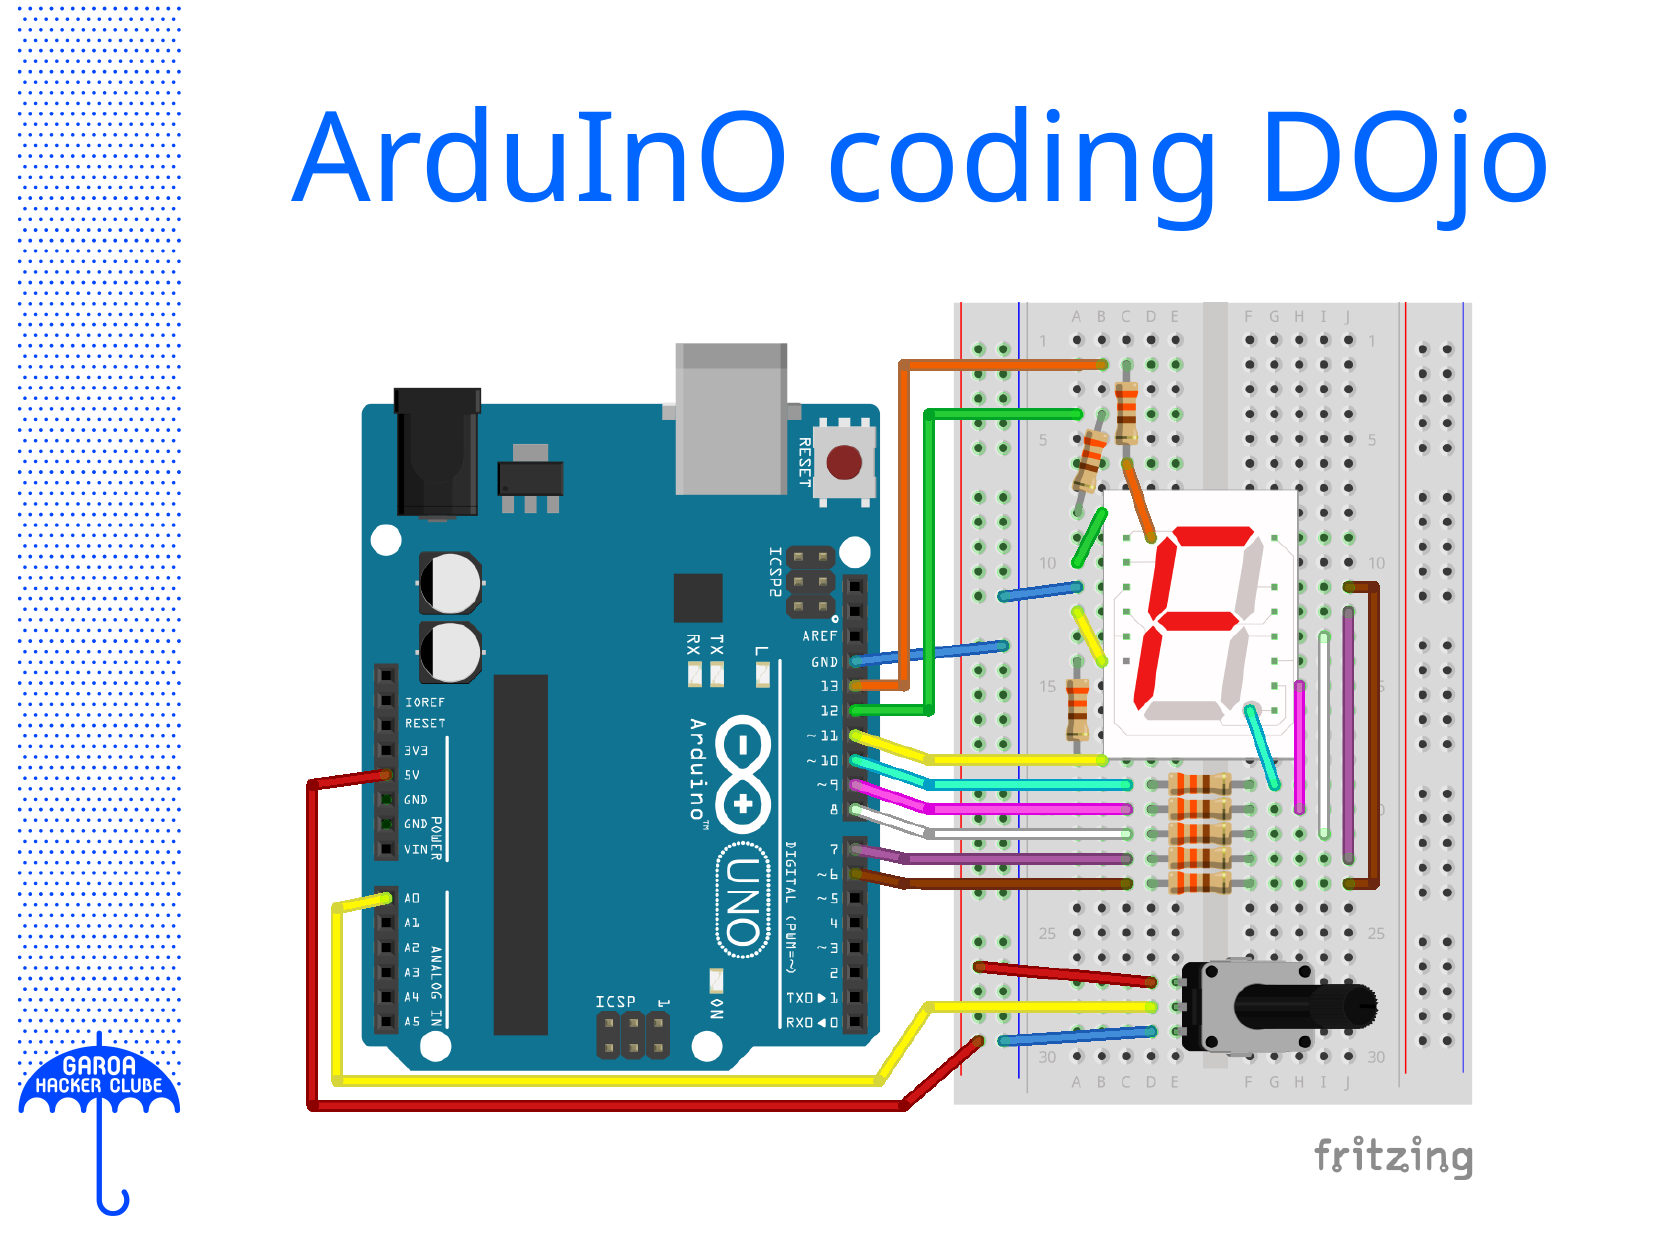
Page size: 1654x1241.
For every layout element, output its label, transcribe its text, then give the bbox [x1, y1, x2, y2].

title ArduInO coding DOjo [210, 49, 1636, 257]
picture [17, 0, 181, 1216]
picture [300, 302, 1474, 1180]
